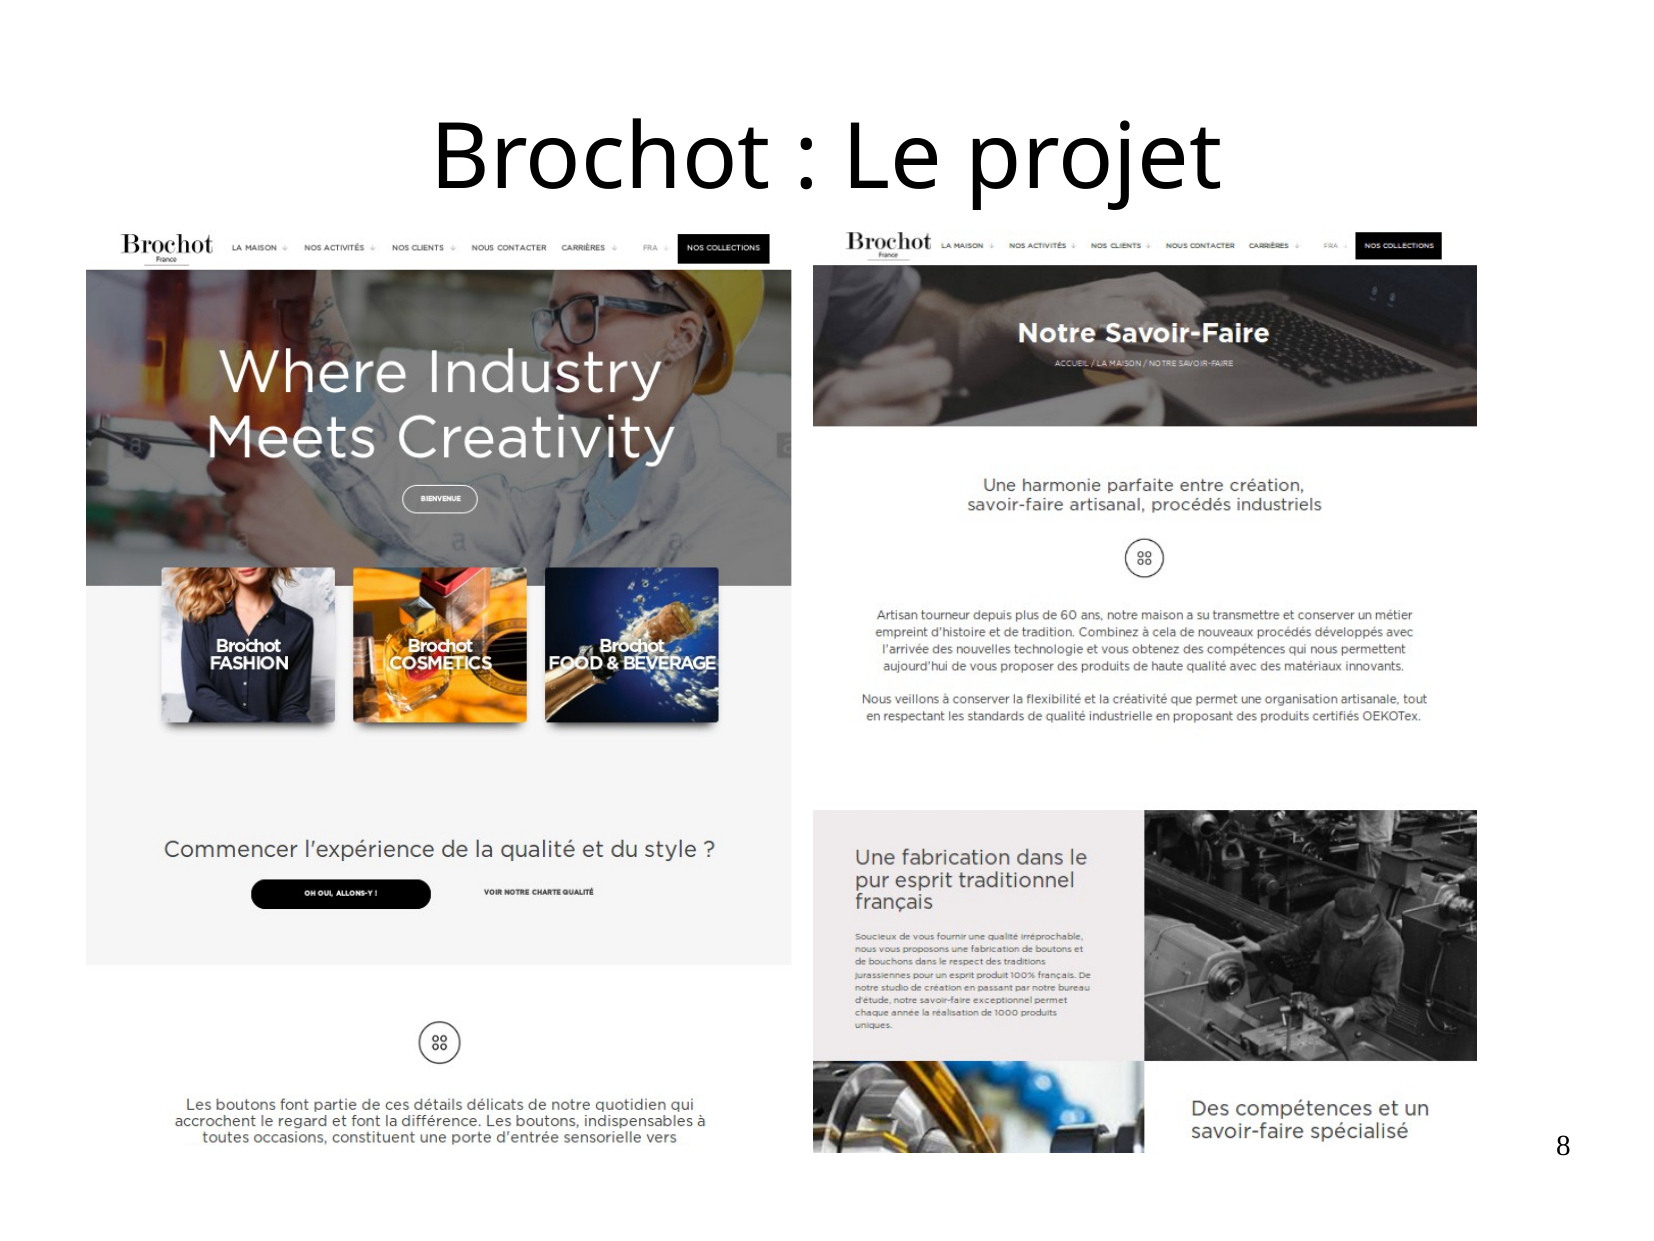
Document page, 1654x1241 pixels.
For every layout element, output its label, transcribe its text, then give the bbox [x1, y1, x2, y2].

title Brochot : Le projet [82, 49, 1571, 257]
picture [86, 229, 792, 1146]
picture [813, 230, 1477, 1153]
